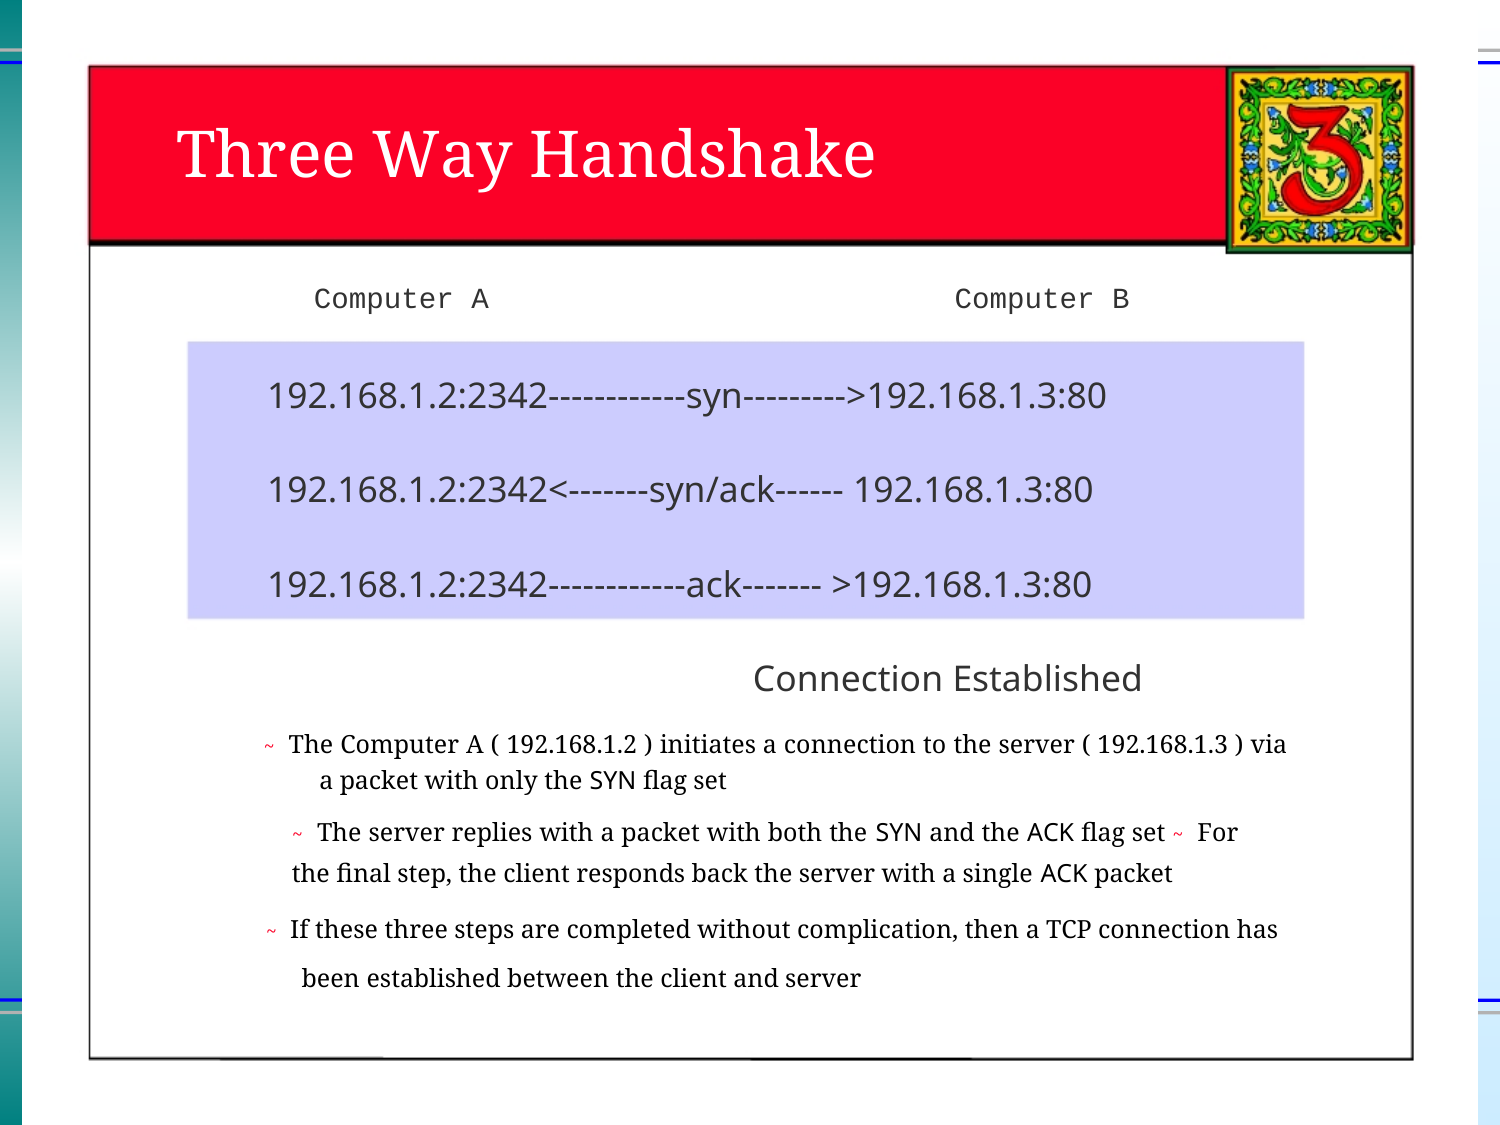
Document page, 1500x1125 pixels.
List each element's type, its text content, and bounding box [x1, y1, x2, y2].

text_box 192.168.1.2:2342------------syn--------->192.168.1.3:80 [266, 369, 1300, 423]
text_box 192.168.1.2:2342------------ack------- >192.168.1.3:80 [266, 559, 1300, 613]
text_box Connection Established [752, 654, 1168, 707]
text_box Three Way Handshake [175, 116, 909, 199]
text_box Computer B [954, 277, 1163, 323]
text_box 192.168.1.2:2342<-------syn/ack------ 192.168.1.3:80 [266, 464, 1279, 518]
picture [22, 0, 1500, 1125]
text_box been established between the client and server [301, 959, 884, 1001]
text_box ~ The Computer A ( 192.168.1.2 ) initiates a connection to the server ( 192.168.1.3 ) via a packet with only the SYN flag set [263, 715, 1304, 803]
text_box Computer A [313, 277, 522, 323]
text_box ~ If these three steps are completed without complication, then a TCP connection has [265, 909, 1302, 951]
text_box ~ The server replies with a packet with both the SYN and the ACK flag set ~ For the final step, the client responds back the server with a single ACK packet [291, 797, 1254, 896]
